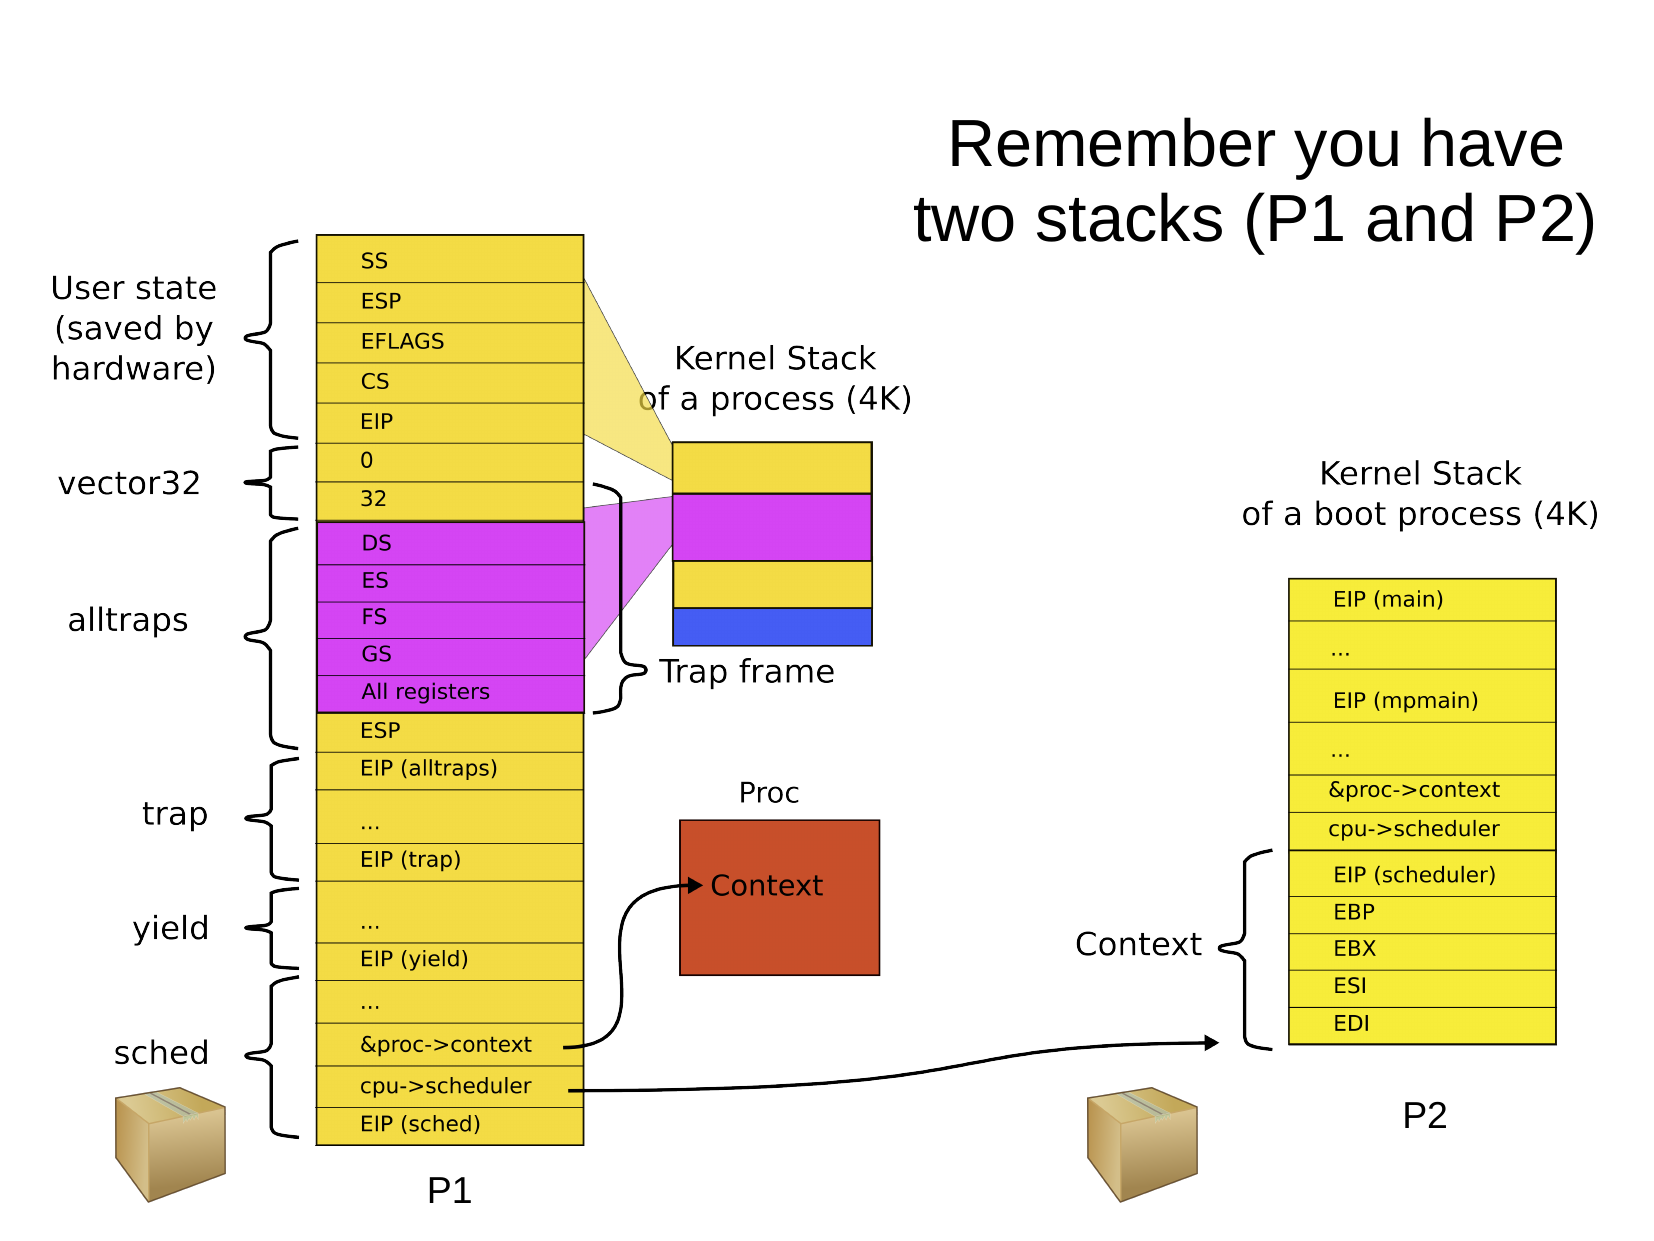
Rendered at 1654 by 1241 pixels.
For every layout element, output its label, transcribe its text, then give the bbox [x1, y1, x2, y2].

picture [53, 234, 1597, 1203]
text_box P1 [412, 1162, 488, 1220]
text_box P2 [1387, 1087, 1463, 1145]
list Remember you have two stacks (P1 and P2) [900, 105, 1613, 301]
